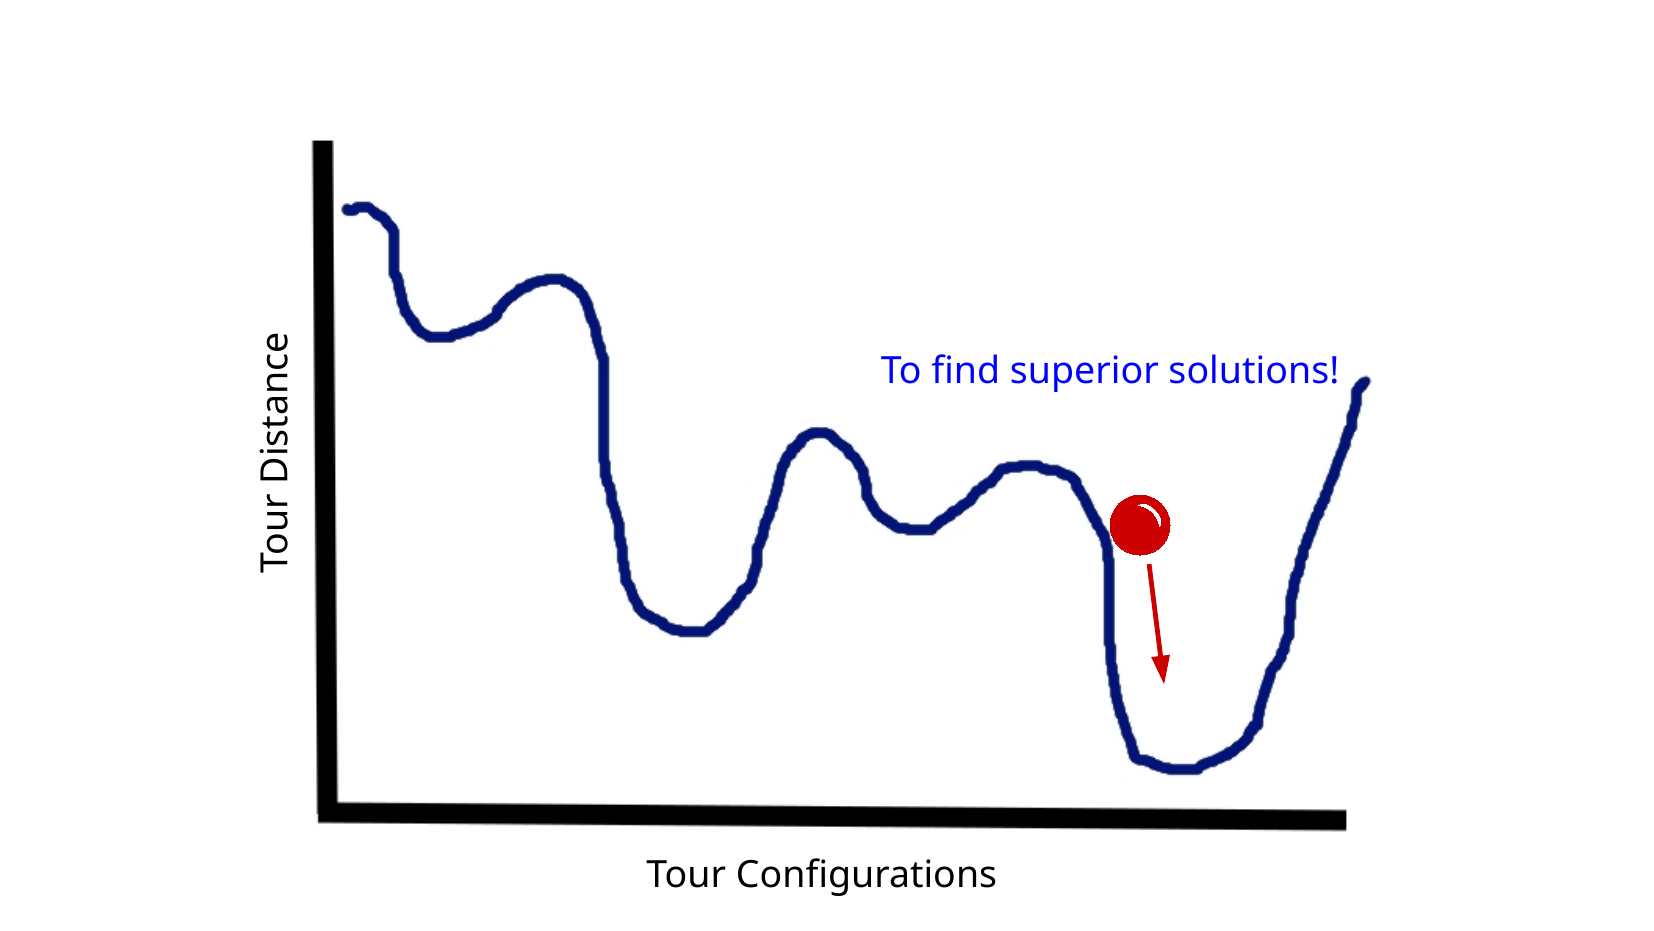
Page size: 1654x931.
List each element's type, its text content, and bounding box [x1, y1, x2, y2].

text_box [1110, 495, 1171, 556]
text_box To find superior solutions! [866, 336, 1381, 446]
text_box Tour Distance [240, 304, 303, 589]
picture [298, 119, 1381, 841]
text_box Tour Configurations [631, 840, 1051, 903]
